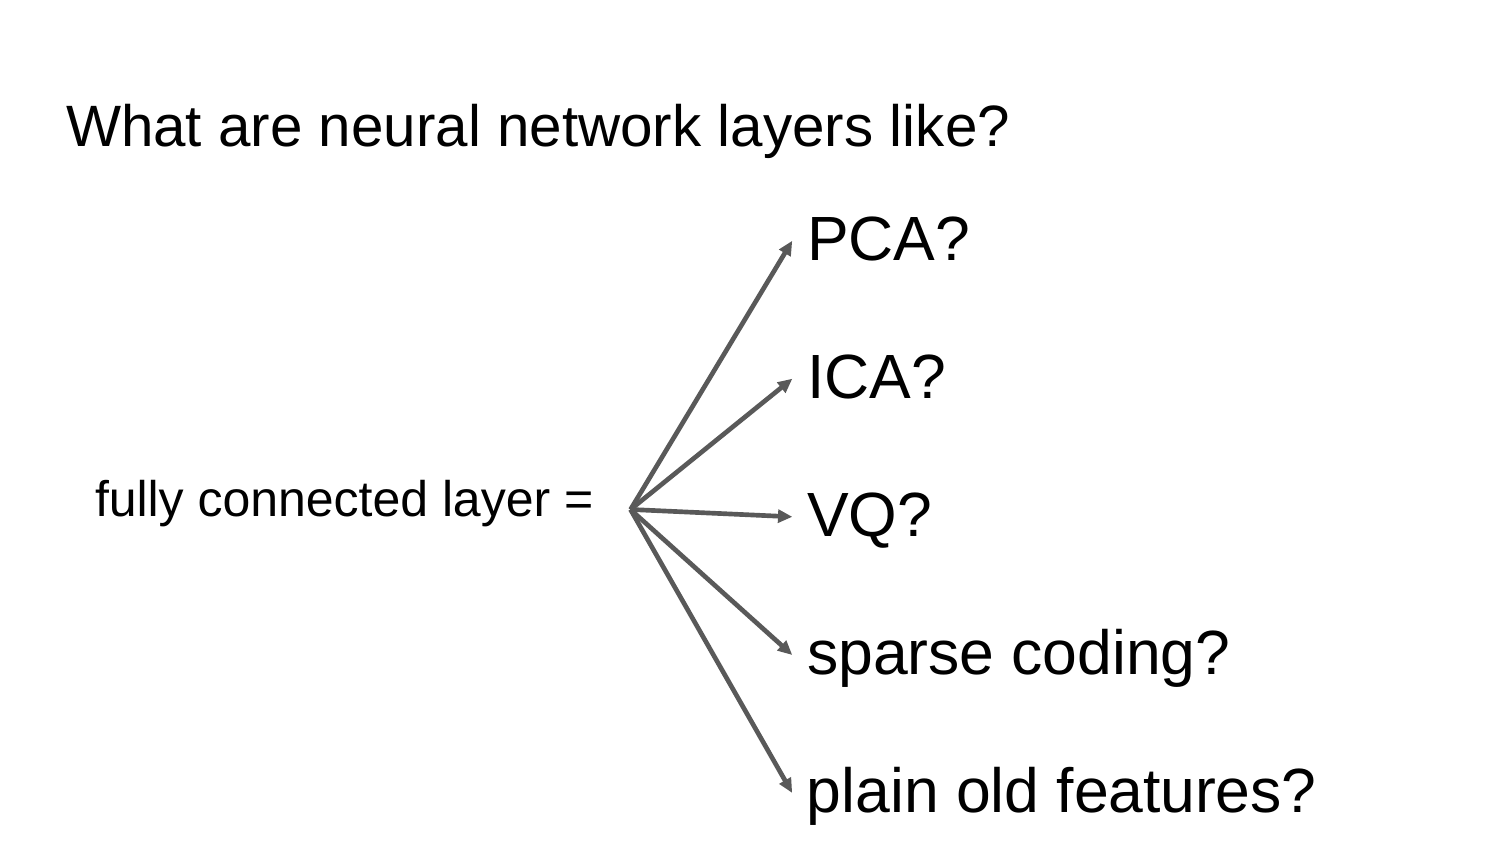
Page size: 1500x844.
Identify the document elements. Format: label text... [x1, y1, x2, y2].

text_box PCA? [791, 183, 1116, 300]
text_box sparse coding? [791, 596, 1330, 713]
text_box plain old features? [791, 734, 1399, 844]
text_box fully connected layer = [79, 451, 631, 568]
text_box VQ? [791, 458, 1116, 575]
title What are neural network layers like? [51, 72, 1449, 167]
text_box ICA? [791, 320, 1116, 437]
